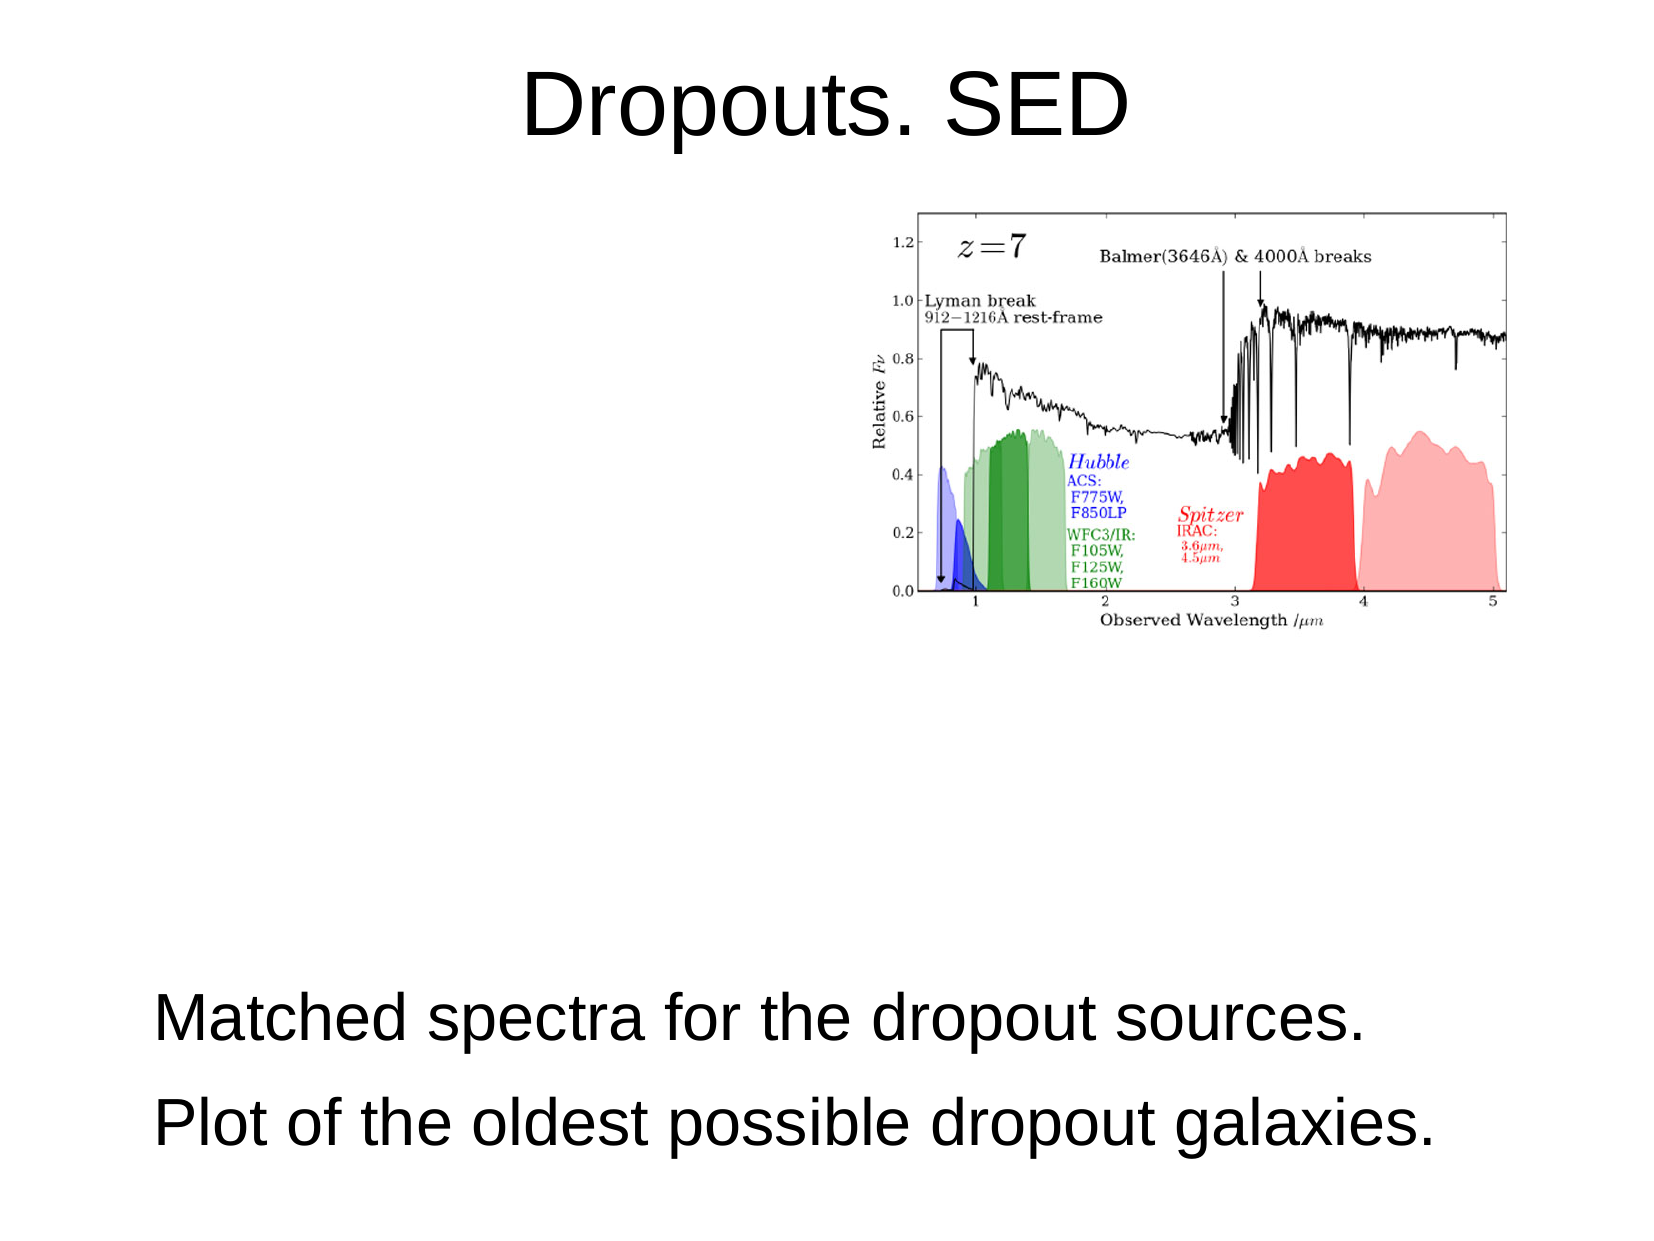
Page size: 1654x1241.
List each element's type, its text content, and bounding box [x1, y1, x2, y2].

list Matched spectra for the dropout sources. Plot of the oldest possible dropout galaxies. [82, 980, 1571, 1211]
picture [823, 165, 1583, 638]
title Dropouts. SED [82, 0, 1571, 208]
